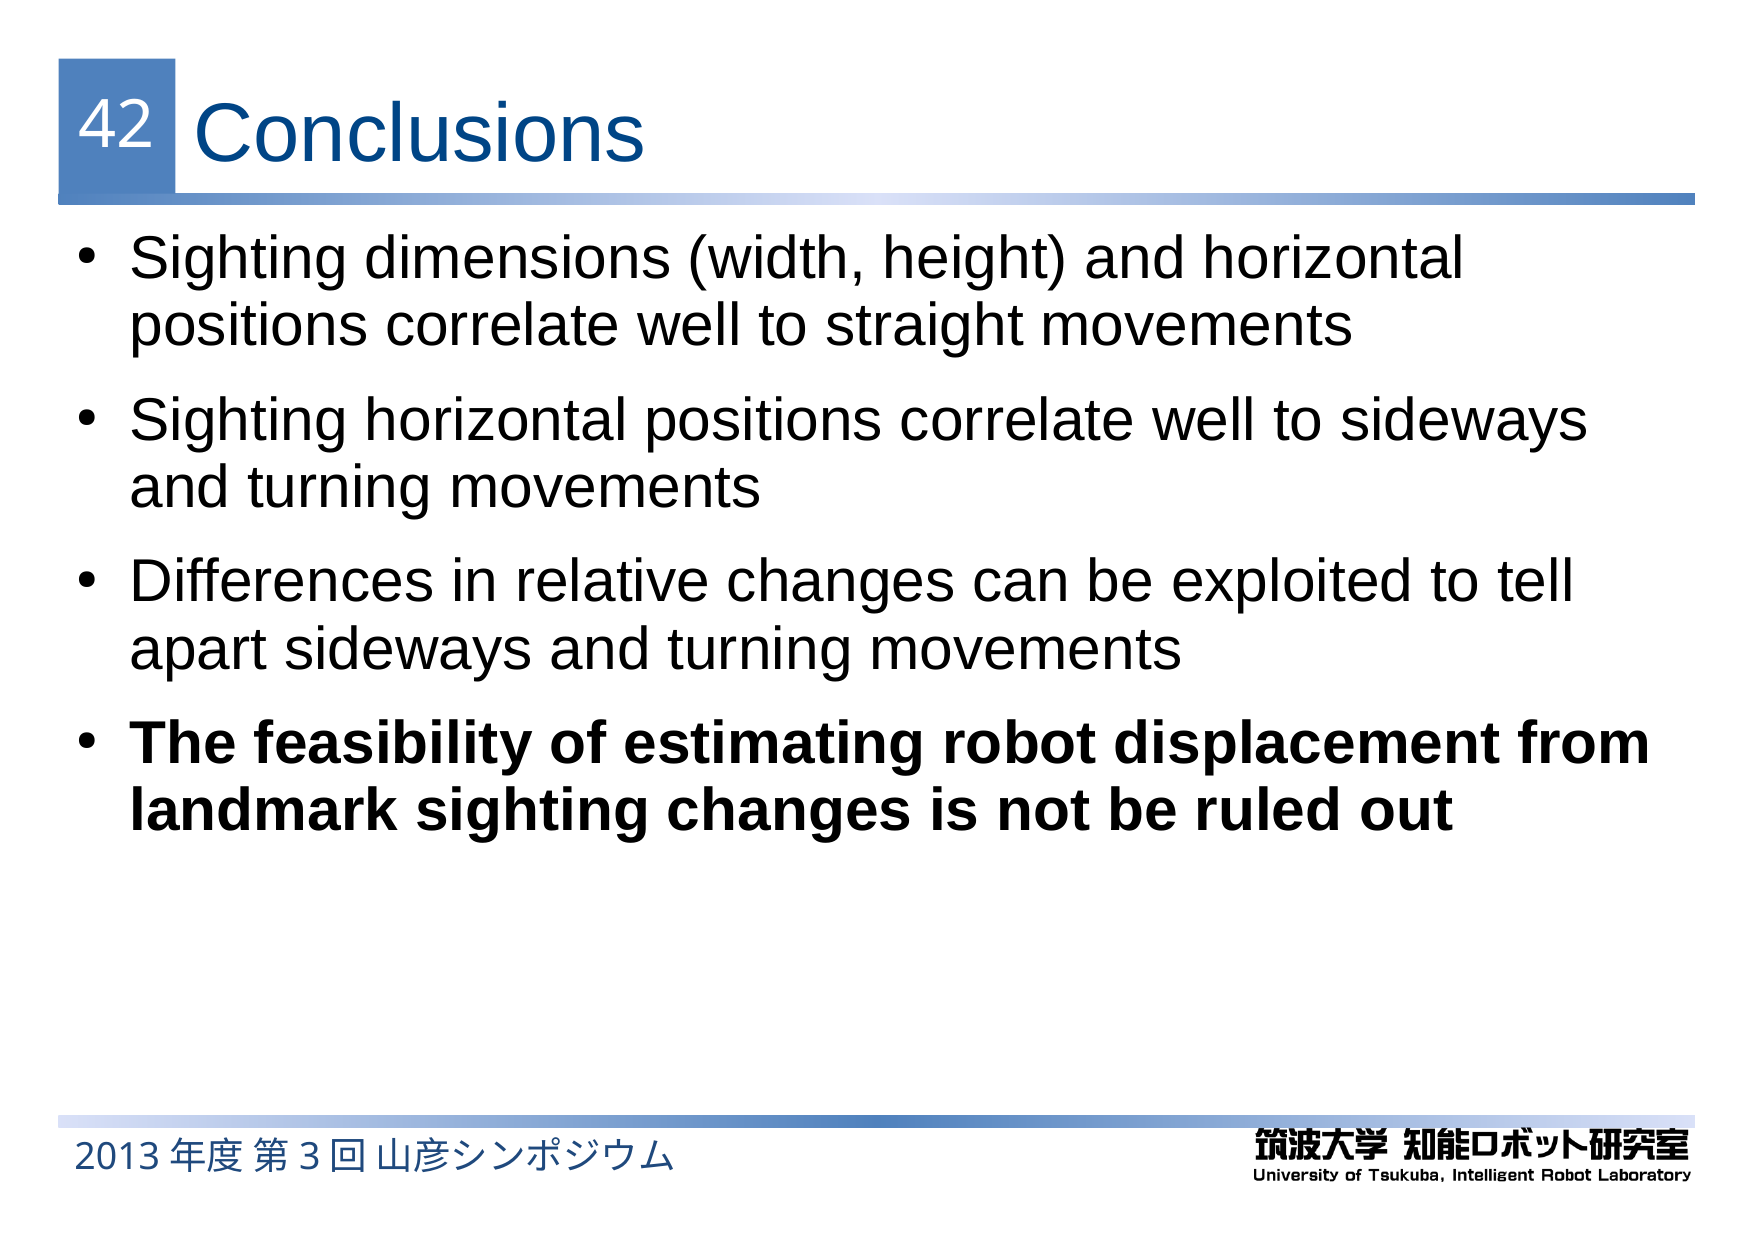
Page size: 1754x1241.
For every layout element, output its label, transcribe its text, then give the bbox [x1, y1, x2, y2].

picture [1252, 1127, 1691, 1182]
title Conclusions [193, 61, 1651, 205]
list Sighting dimensions (width, height) and horizontal positions correlate well to straight movements Sighting horizontal positions correlate well to sideways and turning movements Differences in relative changes can be exploited to tell apart sideways and turning movements The feasibility of estimating robot displacement from landmark sighting changes is not be ruled out [58, 223, 1696, 1116]
